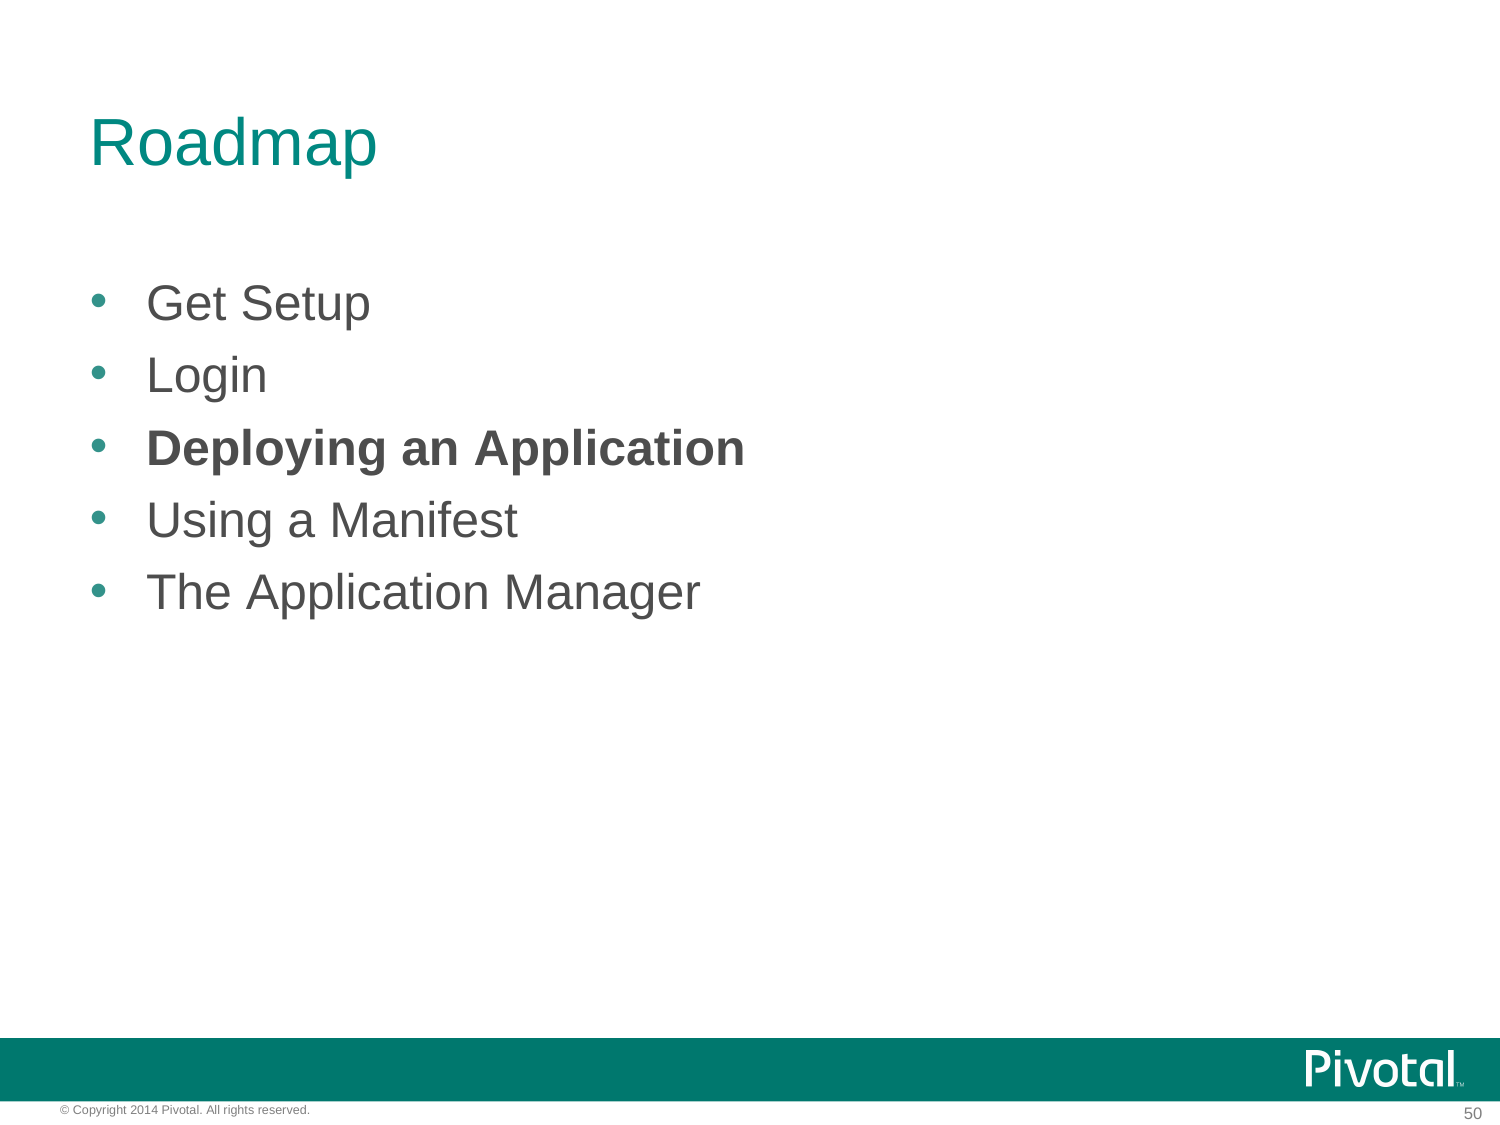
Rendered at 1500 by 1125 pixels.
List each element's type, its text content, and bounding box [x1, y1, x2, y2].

title Roadmap [75, 45, 1426, 233]
picture [1306, 1050, 1464, 1087]
list Get Setup Login Deploying an Application Using a Manifest The Application Manager [75, 262, 1426, 1005]
